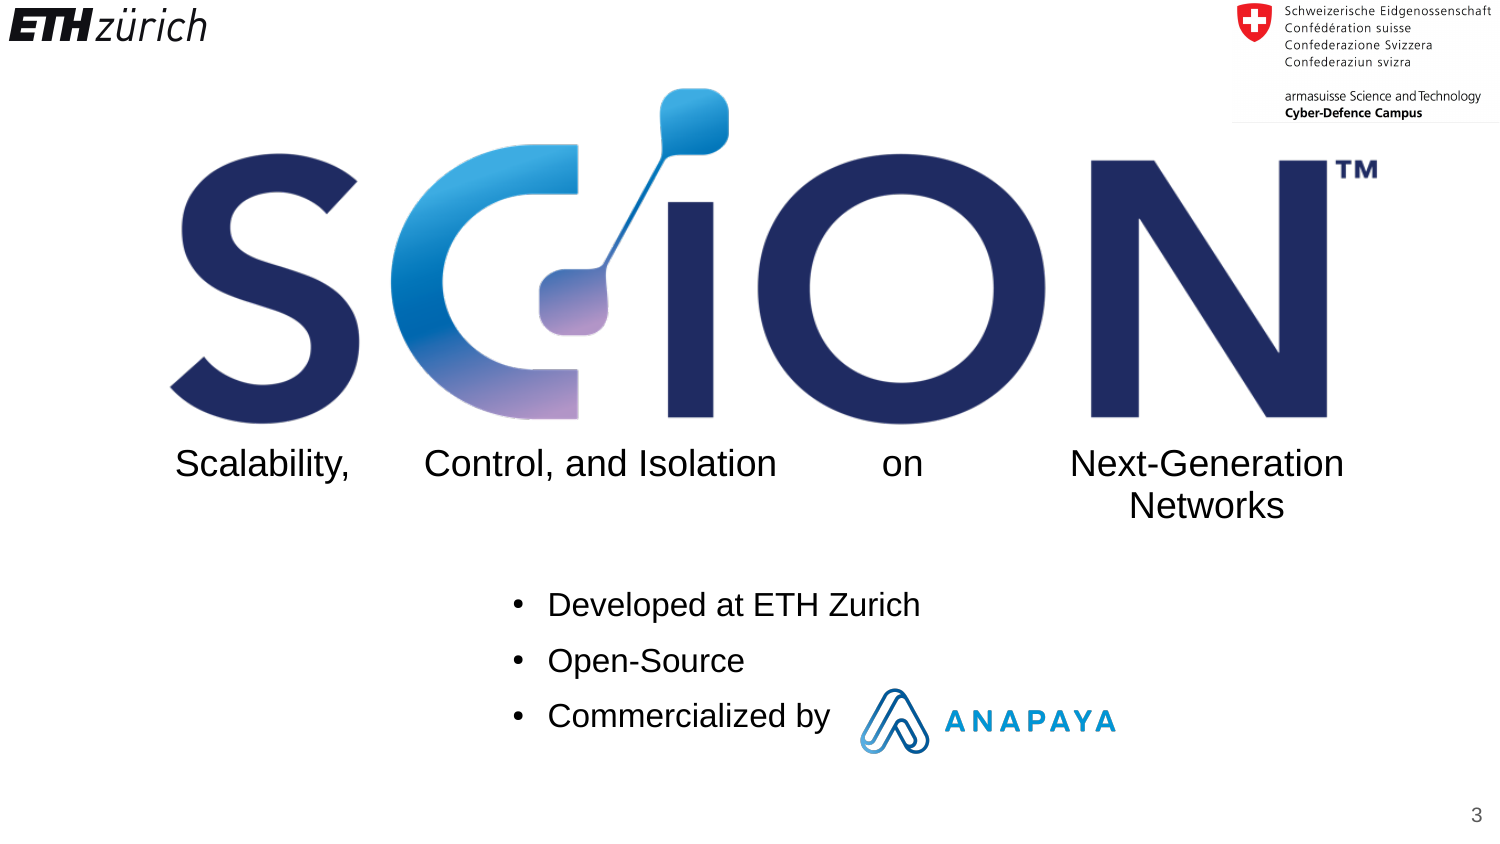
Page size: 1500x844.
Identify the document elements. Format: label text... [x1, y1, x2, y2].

picture [856, 684, 1123, 758]
text_box Developed at ETH Zurich Open-Source Commercialized by [497, 561, 1182, 798]
text_box Scalability, Control, and Isolation on Next-Generation Networks [118, 435, 1450, 534]
picture [41, 0, 1500, 488]
picture [8, 8, 207, 42]
